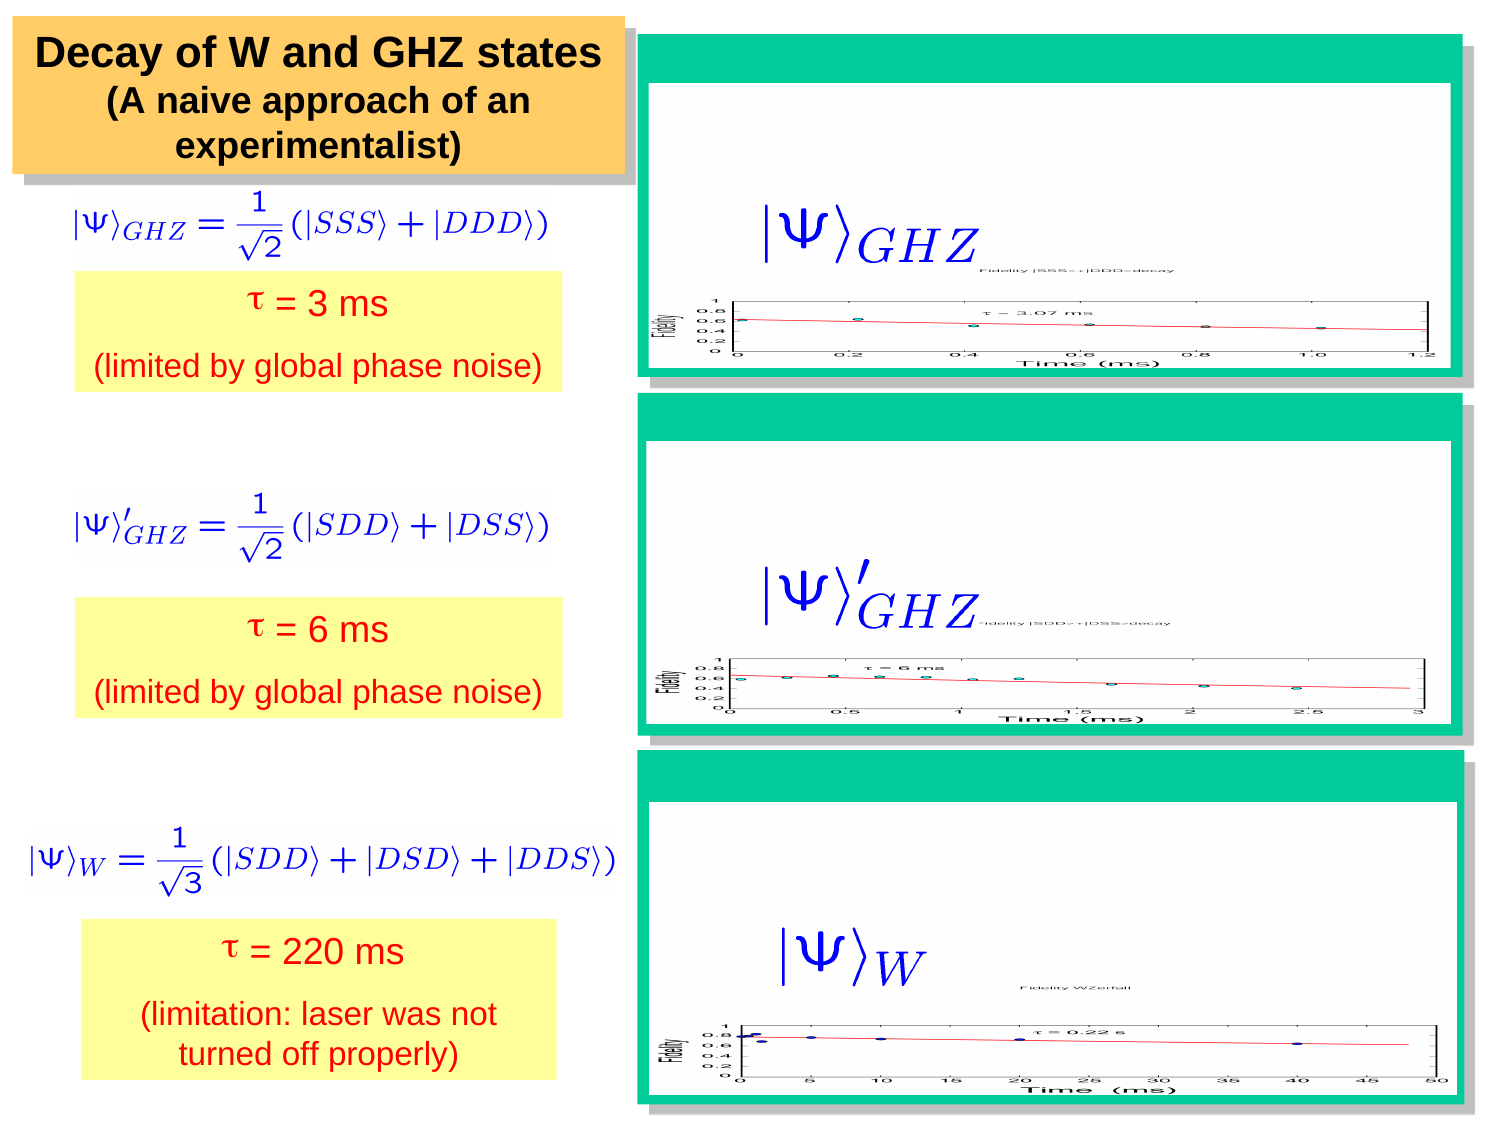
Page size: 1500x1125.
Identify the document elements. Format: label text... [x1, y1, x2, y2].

picture [76, 492, 549, 563]
text_box = 220 ms (limitation: laser was not turned off properly)‏ [81, 918, 557, 1081]
picture [648, 45, 1451, 368]
picture [30, 826, 615, 897]
picture [75, 190, 548, 261]
picture [646, 404, 1451, 724]
picture [649, 761, 1457, 1095]
text_box Decay of W and GHZ states (A naive approach of an experimentalist)‏ [12, 16, 625, 175]
text_box = 3 ms (limited by global phase noise)‏ [74, 271, 563, 393]
text_box = 6 ms (limited by global phase noise)‏ [74, 597, 563, 719]
